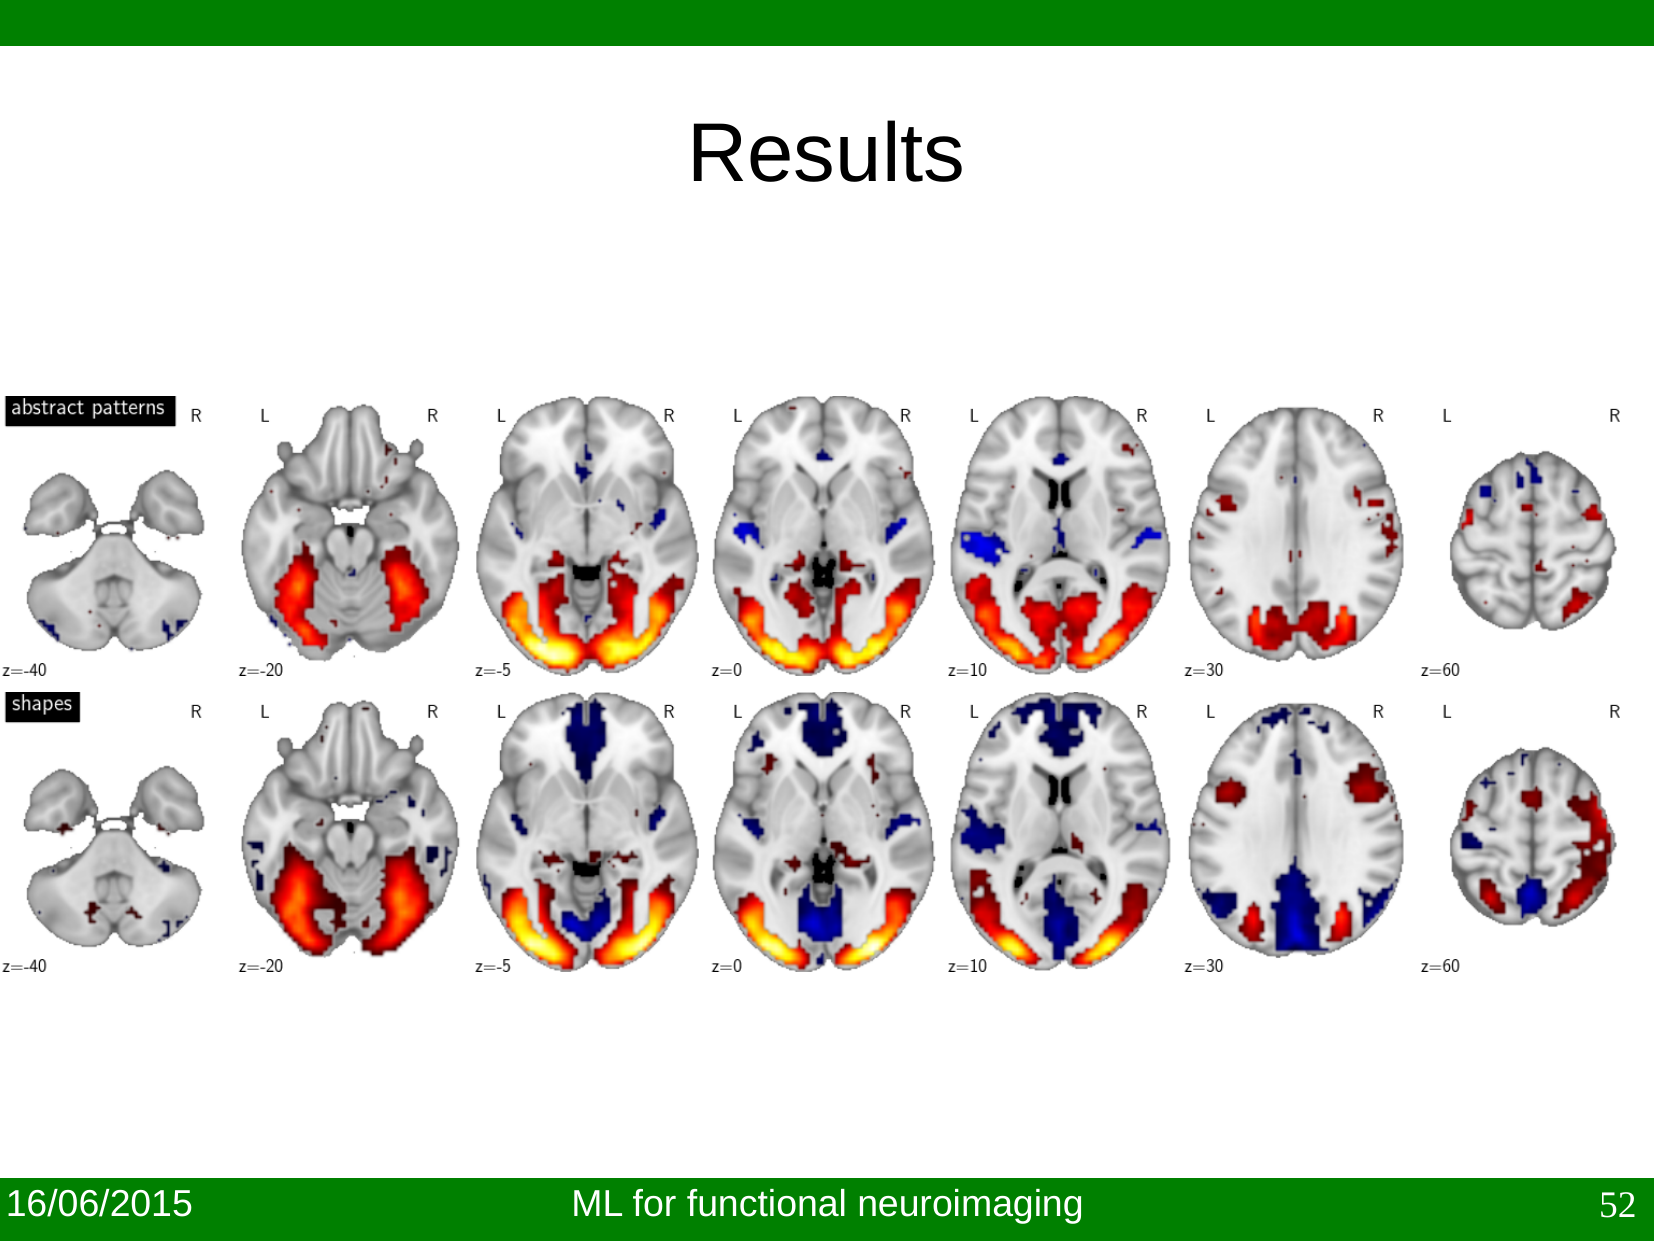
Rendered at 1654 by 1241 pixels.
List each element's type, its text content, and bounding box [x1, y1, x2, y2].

picture [0, 692, 1651, 972]
picture [0, 396, 1651, 676]
title Results [82, 49, 1571, 257]
